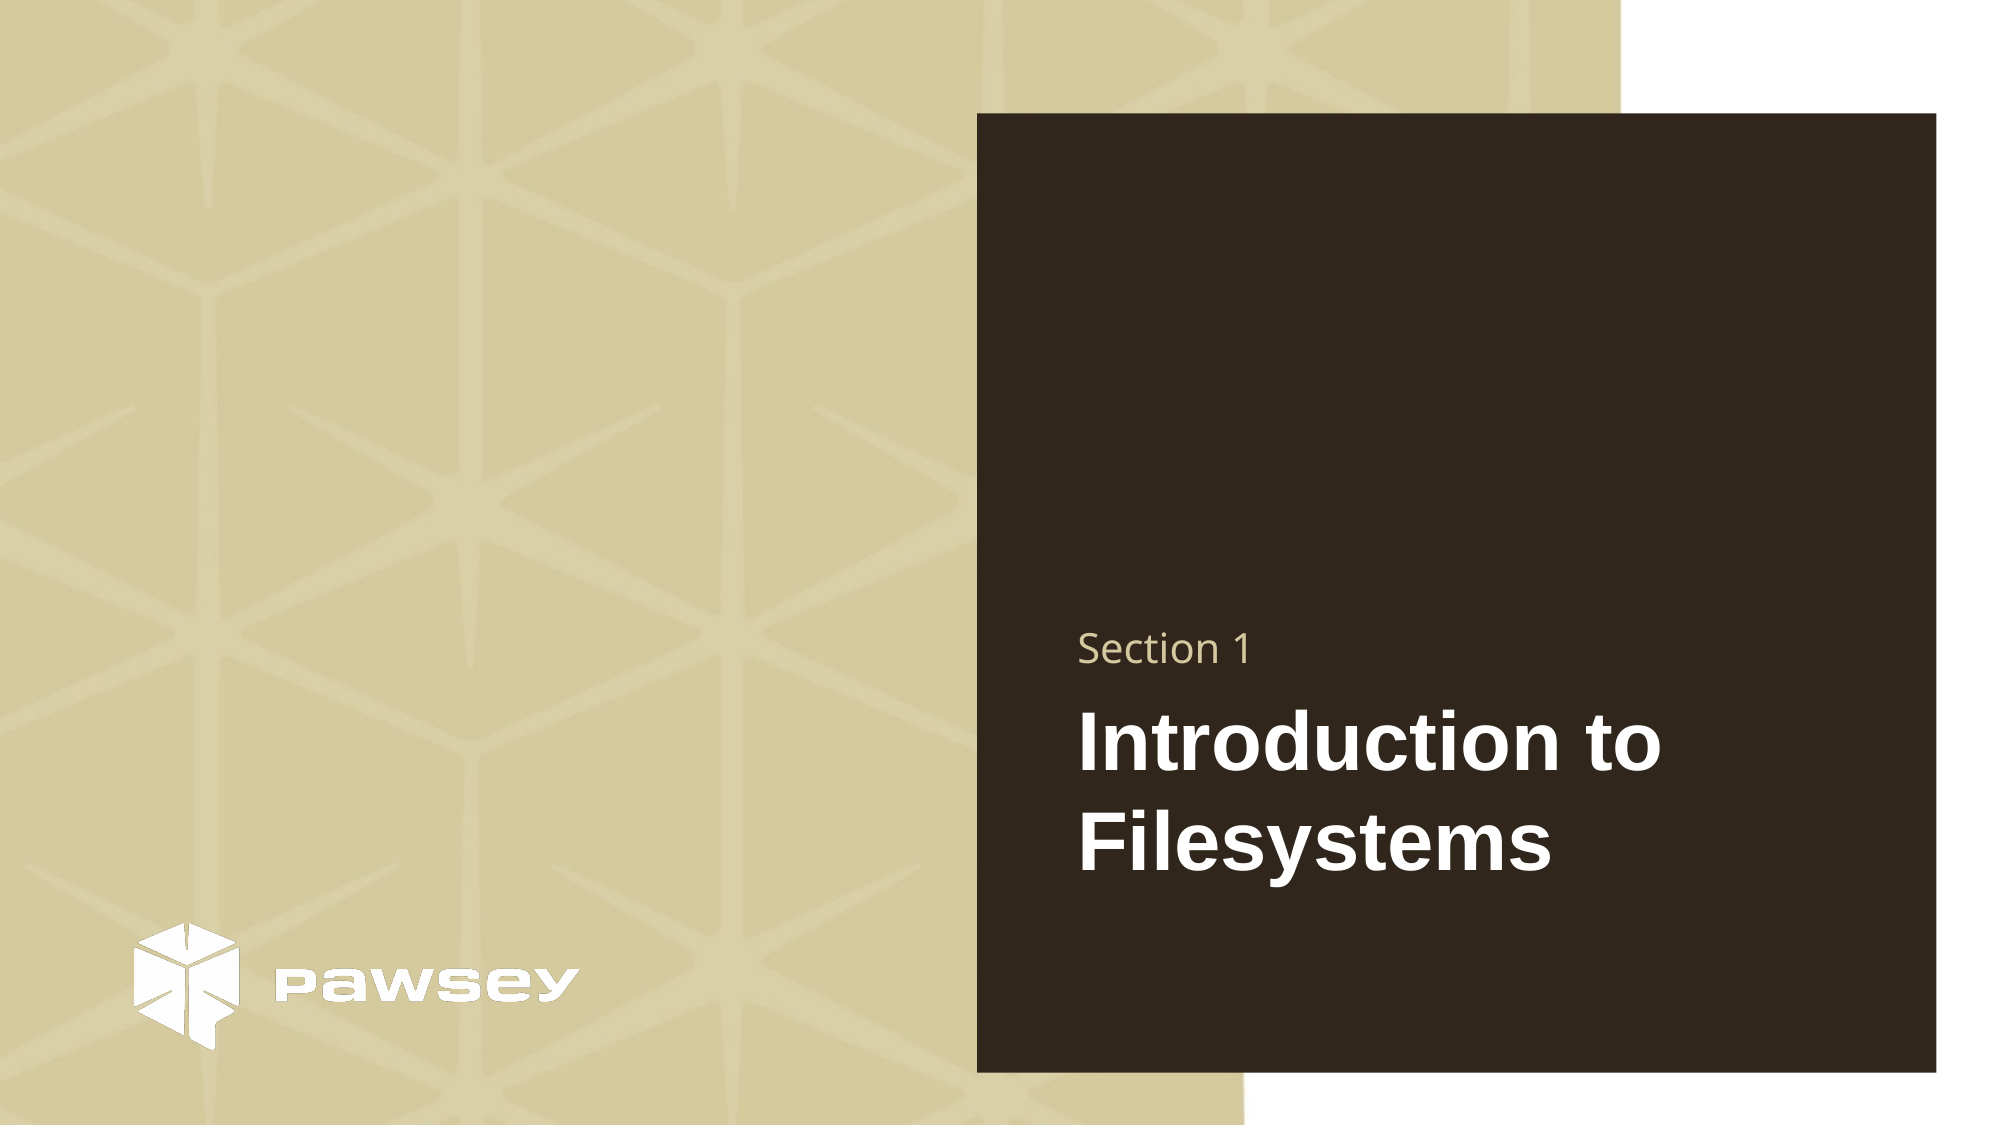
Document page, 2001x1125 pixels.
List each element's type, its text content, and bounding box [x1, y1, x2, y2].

picture [0, 0, 2001, 1125]
list Section 1 [1062, 600, 1848, 680]
title Introduction to Filesystems [1062, 680, 1848, 1125]
